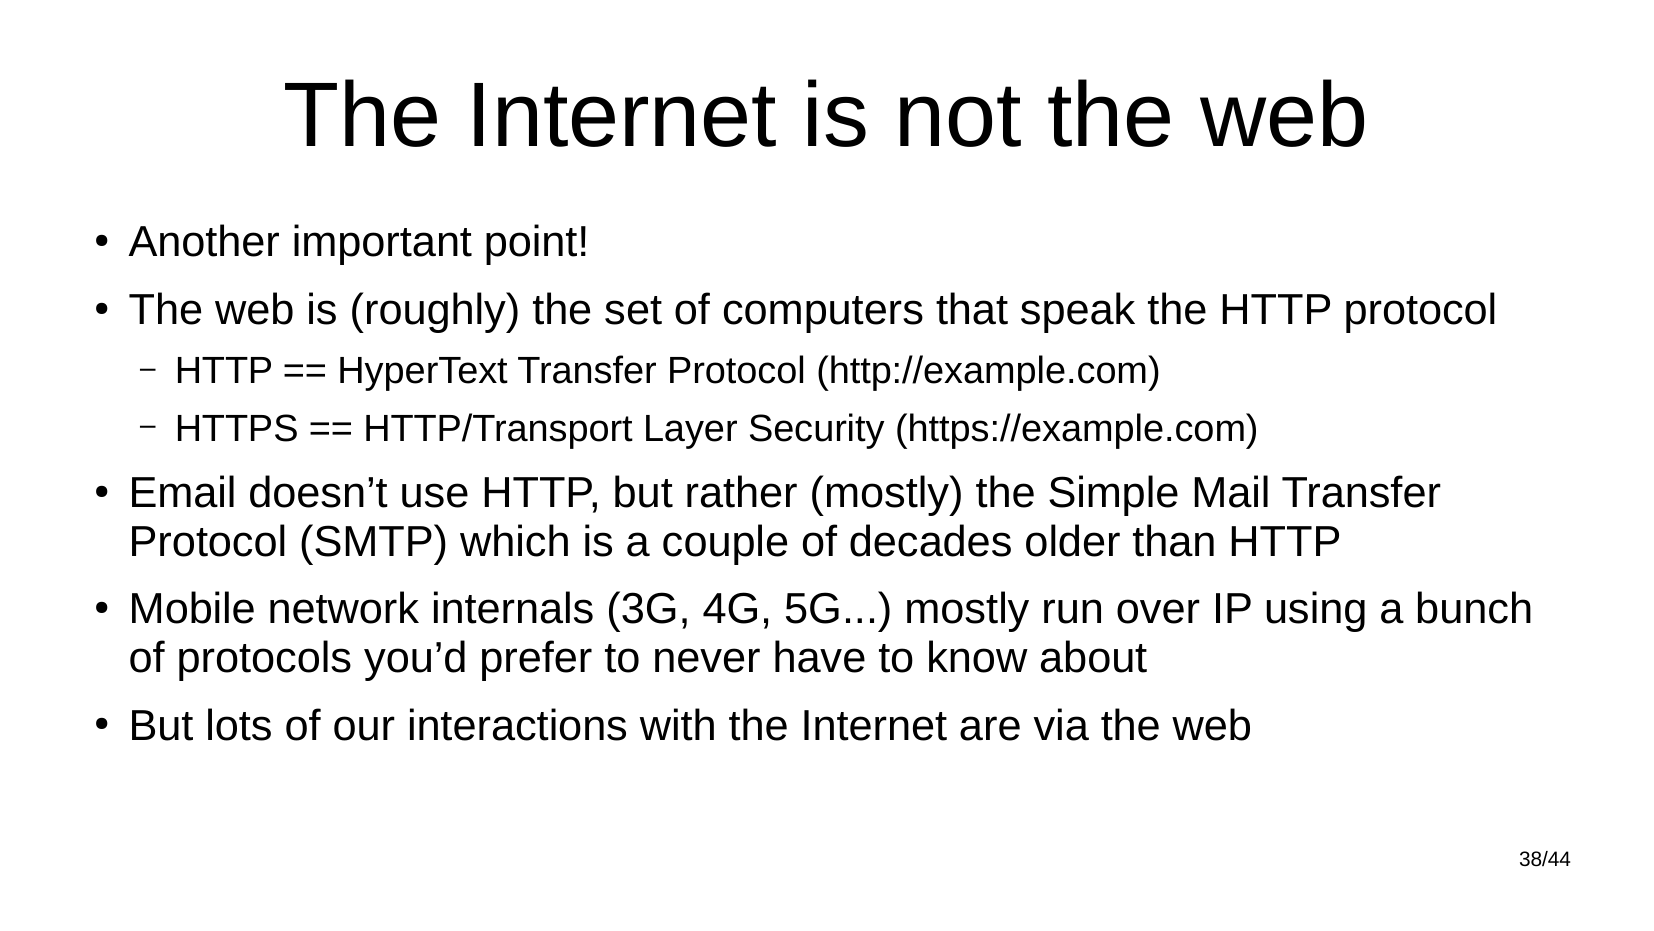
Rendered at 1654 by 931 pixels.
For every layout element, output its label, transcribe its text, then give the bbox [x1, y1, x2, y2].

list Another important point! The web is (roughly) the set of computers that speak the HTTP protocol HTTP == HyperText Transfer Protocol (http://example.com) HTTPS == HTTP/Transport Layer Security (https://example.com) Email doesn’t use HTTP, but rather (mostly) the Simple Mail Transfer Protocol (SMTP) which is a couple of decades older than HTTP Mobile network internals (3G, 4G, 5G...) mostly run over IP using a bunch of protocols you’d prefer to never have to know about But lots of our interactions with the Internet are via the web [82, 217, 1571, 758]
title The Internet is not the web [82, 37, 1571, 193]
